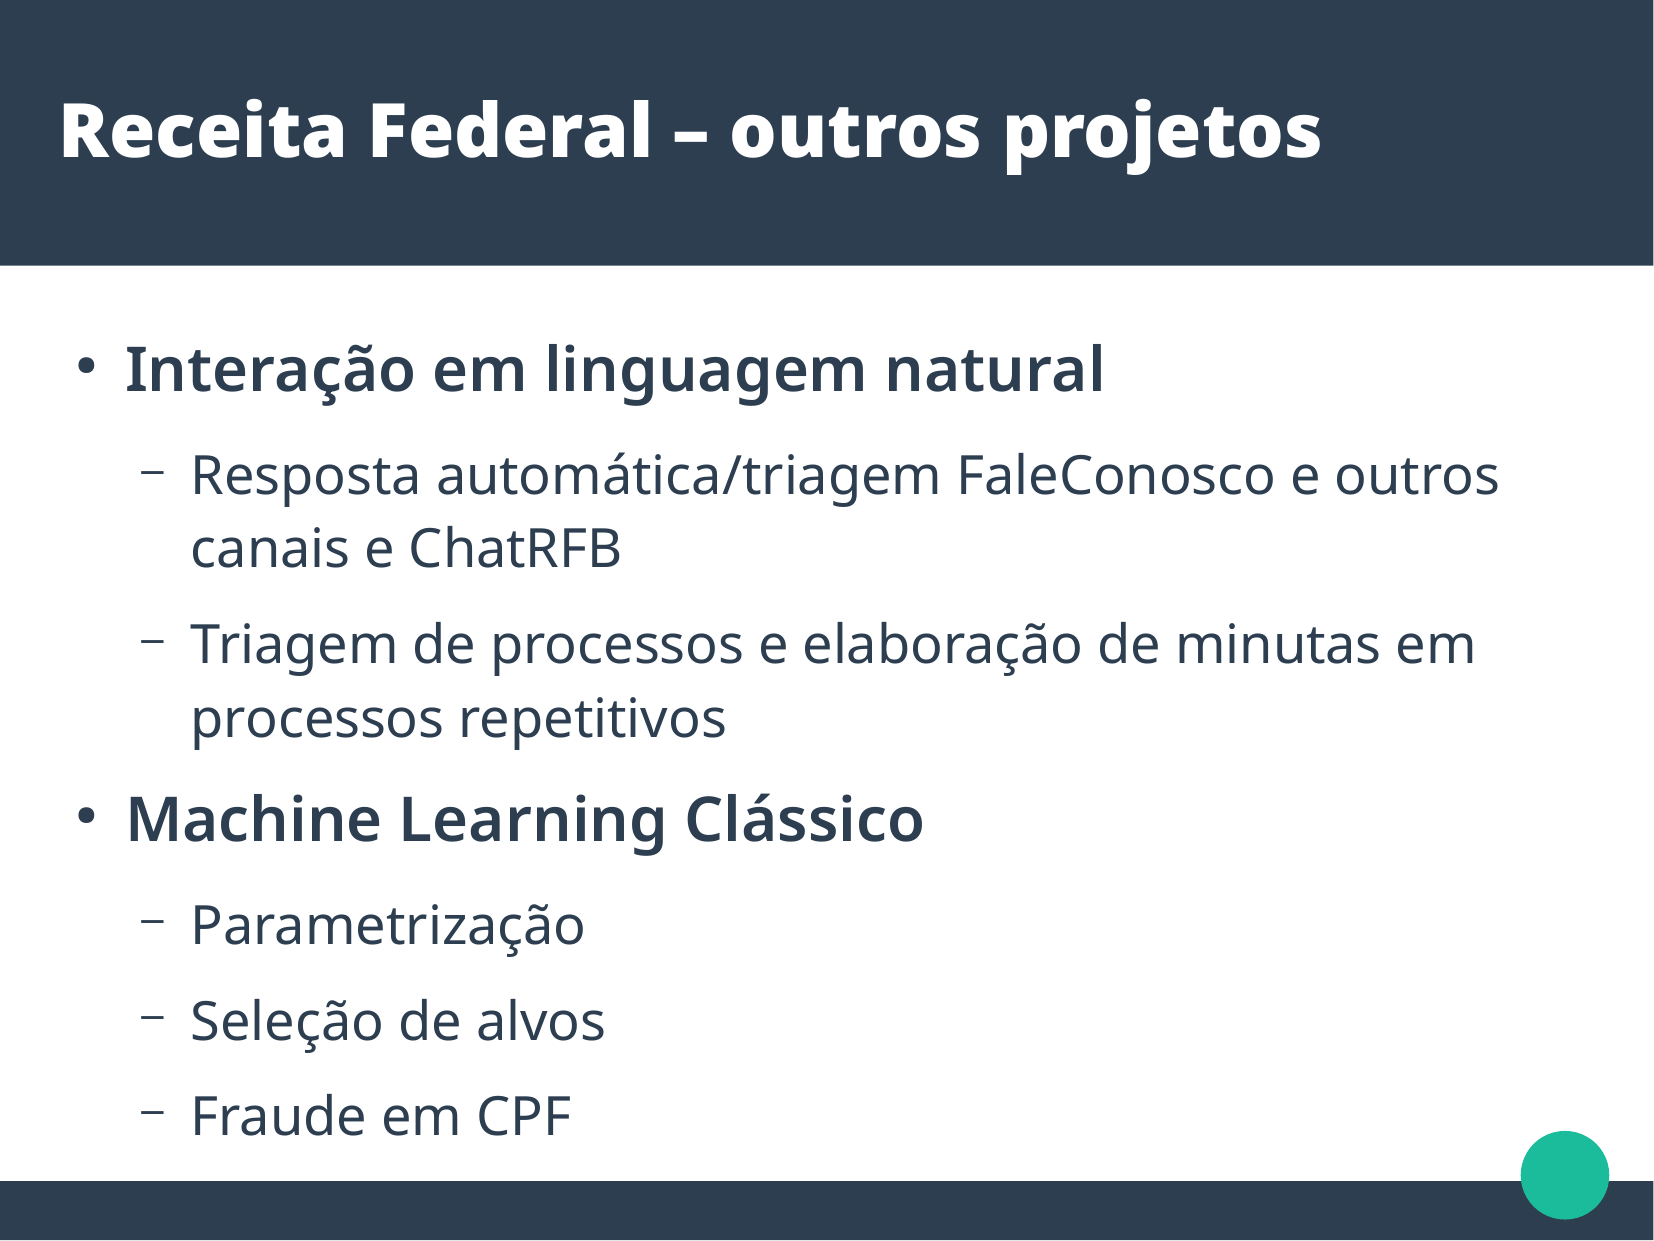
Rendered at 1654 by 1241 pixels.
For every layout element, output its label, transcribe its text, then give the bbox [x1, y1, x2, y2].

title Receita Federal – outros projetos [59, 49, 1595, 207]
list Interação em linguagem natural Resposta automática/triagem FaleConosco e outros canais e ChatRFB Triagem de processos e elaboração de minutas em processos repetitivos Machine Learning Clássico Parametrização Seleção de alvos Fraude em CPF [59, 324, 1595, 1152]
